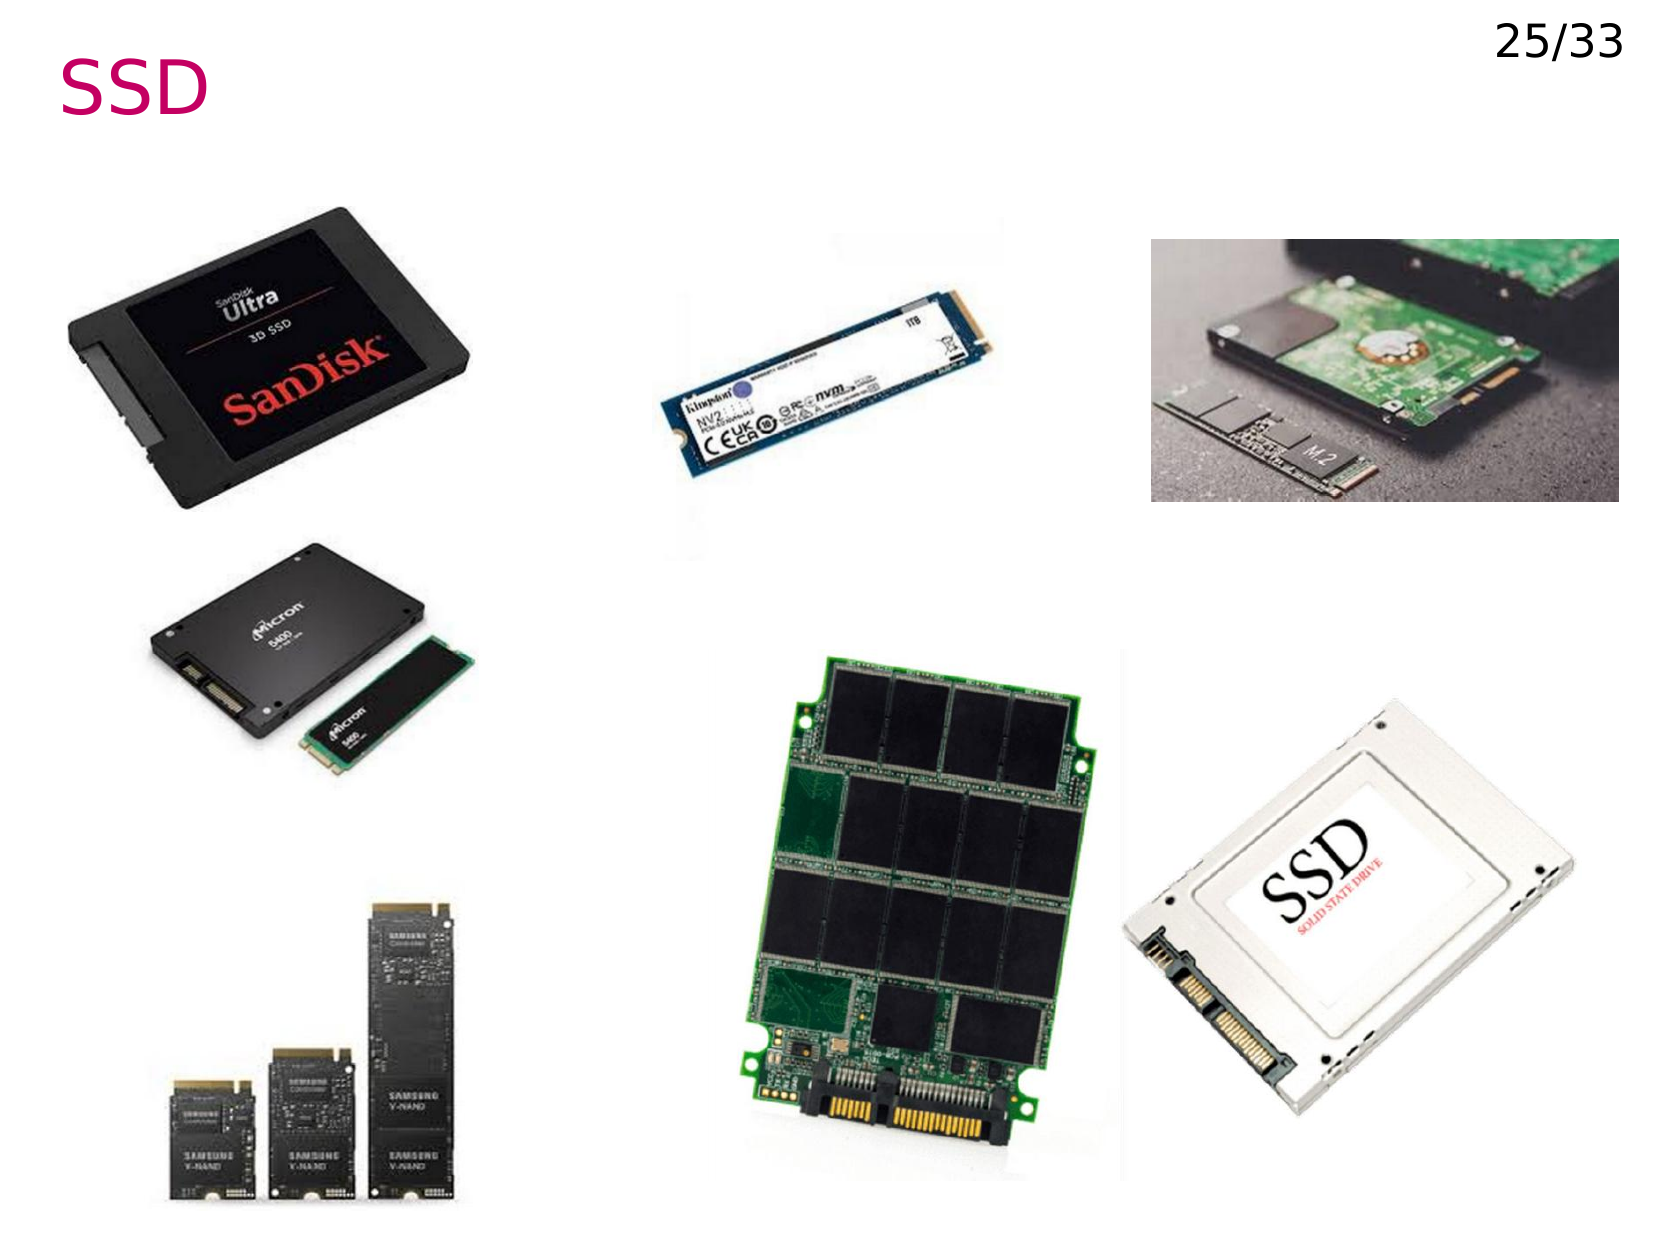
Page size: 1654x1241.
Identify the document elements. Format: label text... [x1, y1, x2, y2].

picture [67, 206, 473, 512]
title SSD [59, 29, 1625, 148]
picture [1151, 239, 1619, 502]
picture [78, 525, 532, 798]
picture [652, 209, 1004, 562]
picture [88, 873, 539, 1211]
picture [708, 649, 1624, 1182]
